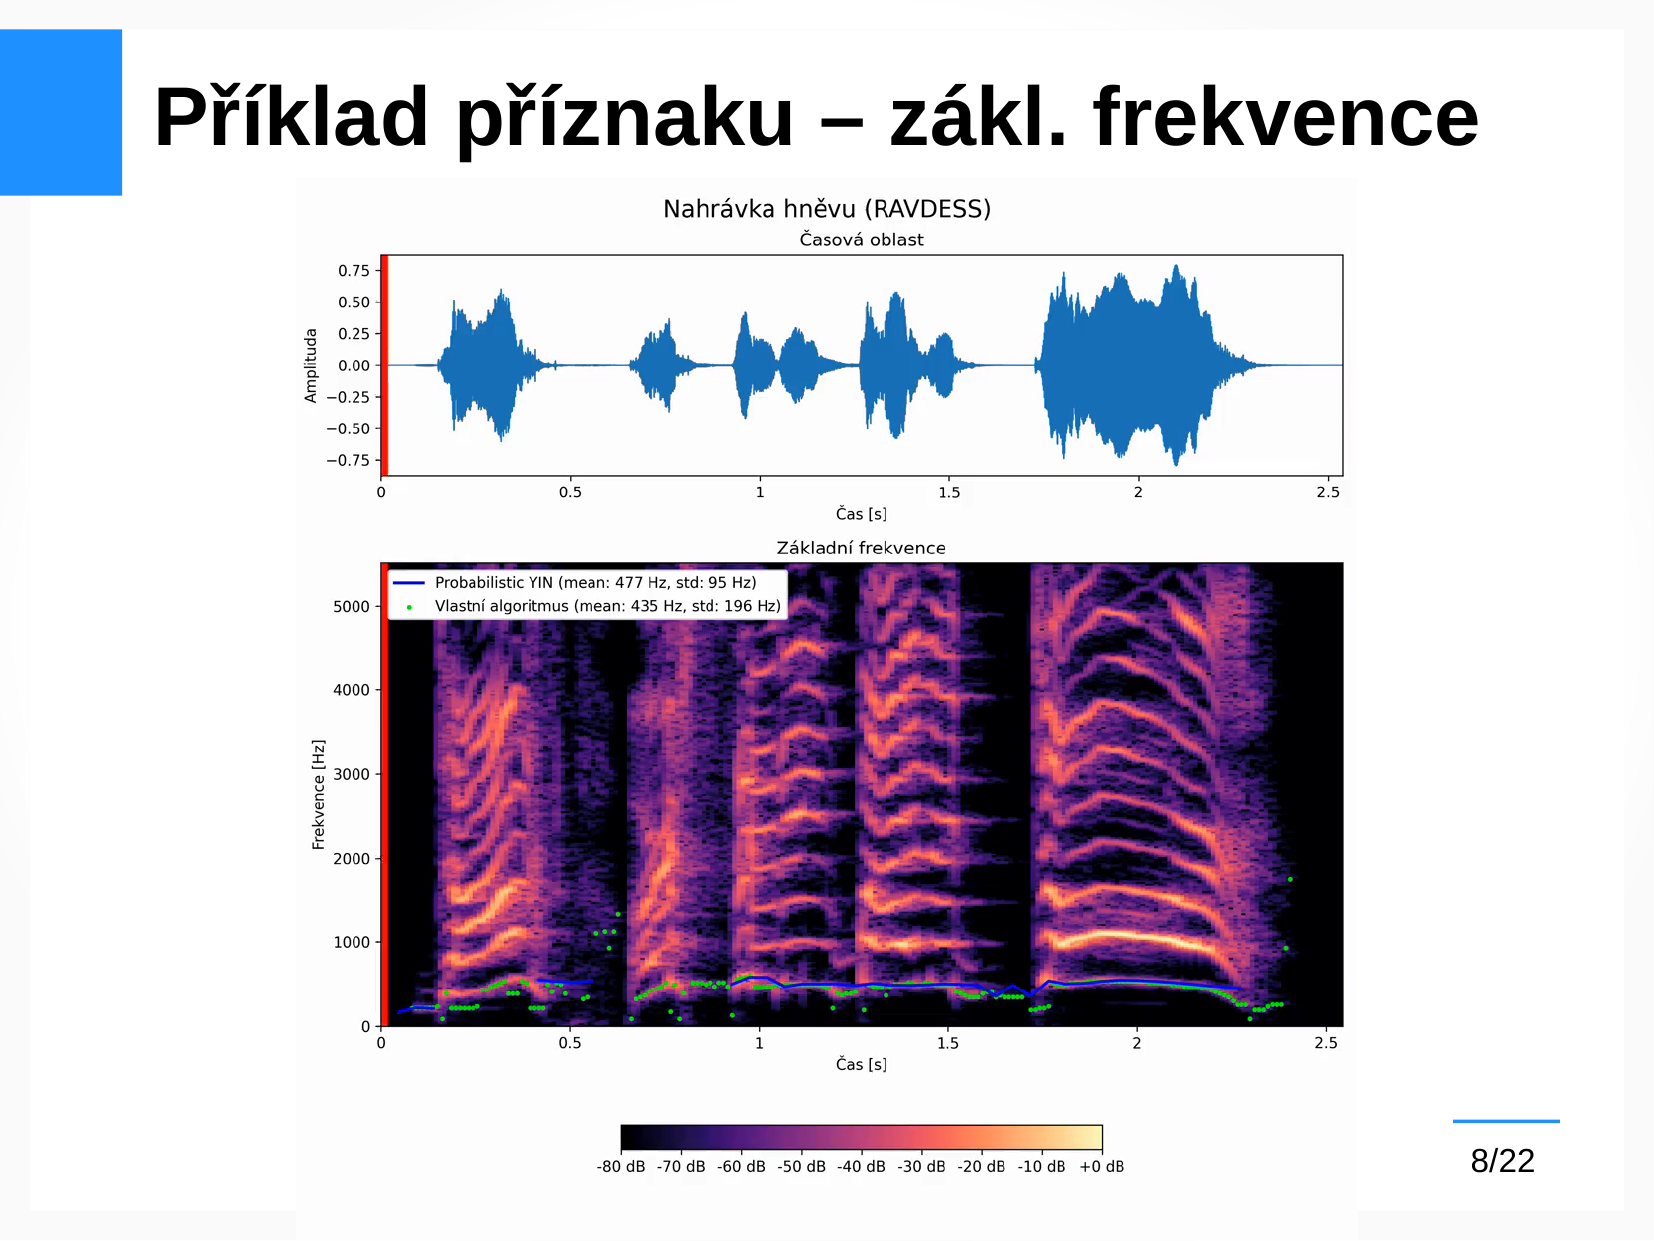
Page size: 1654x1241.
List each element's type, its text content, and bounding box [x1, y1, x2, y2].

text_box [47, 177, 1453, 1241]
title Příklad příznaku – zákl. frekvence [153, 13, 1571, 221]
